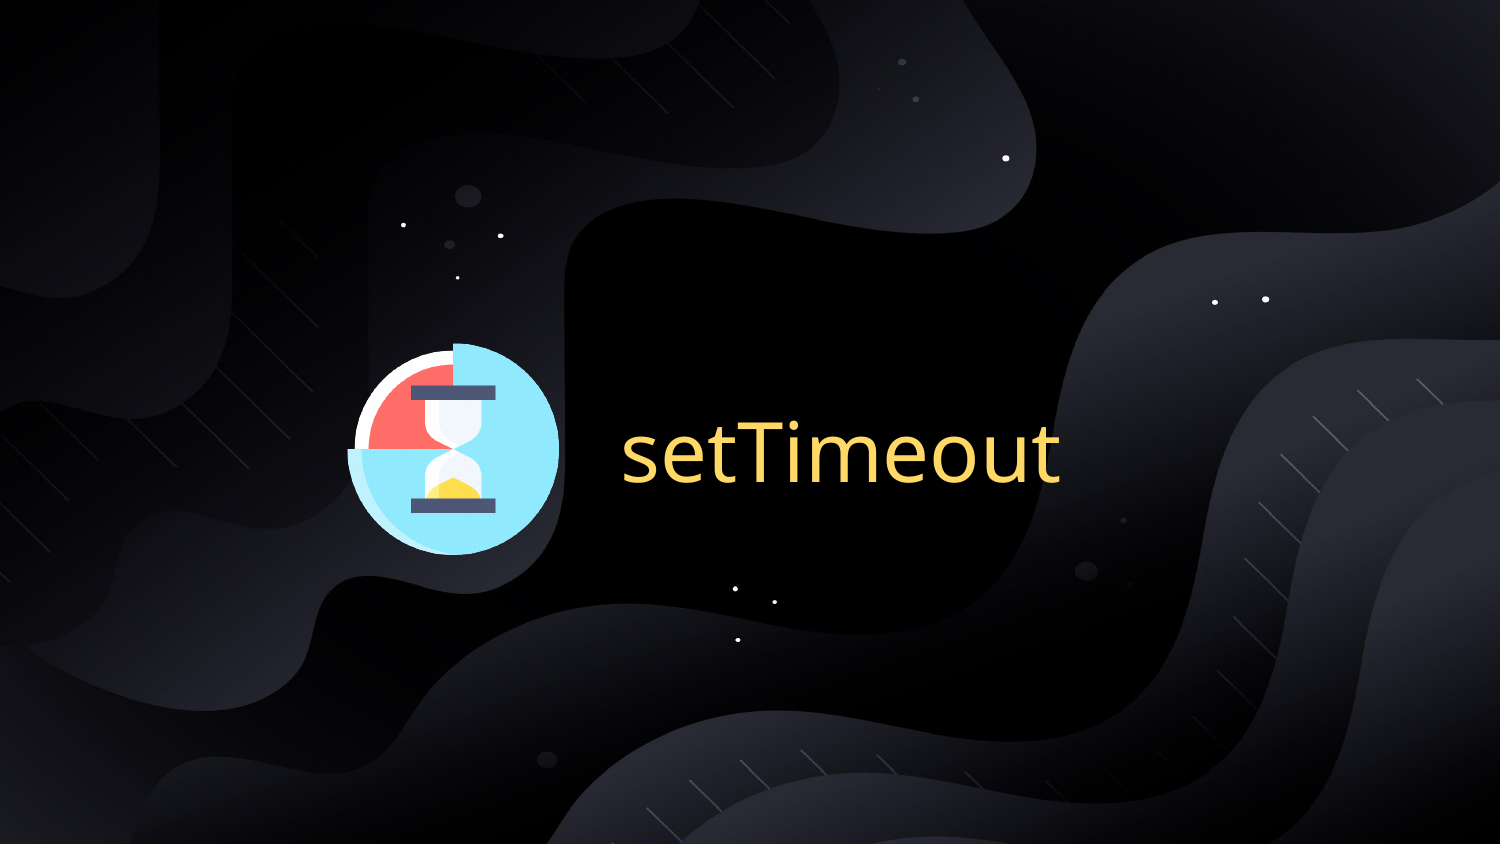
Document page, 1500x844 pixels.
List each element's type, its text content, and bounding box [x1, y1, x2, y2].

picture [0, 0, 1500, 844]
title setTimeout [358, 346, 1325, 553]
